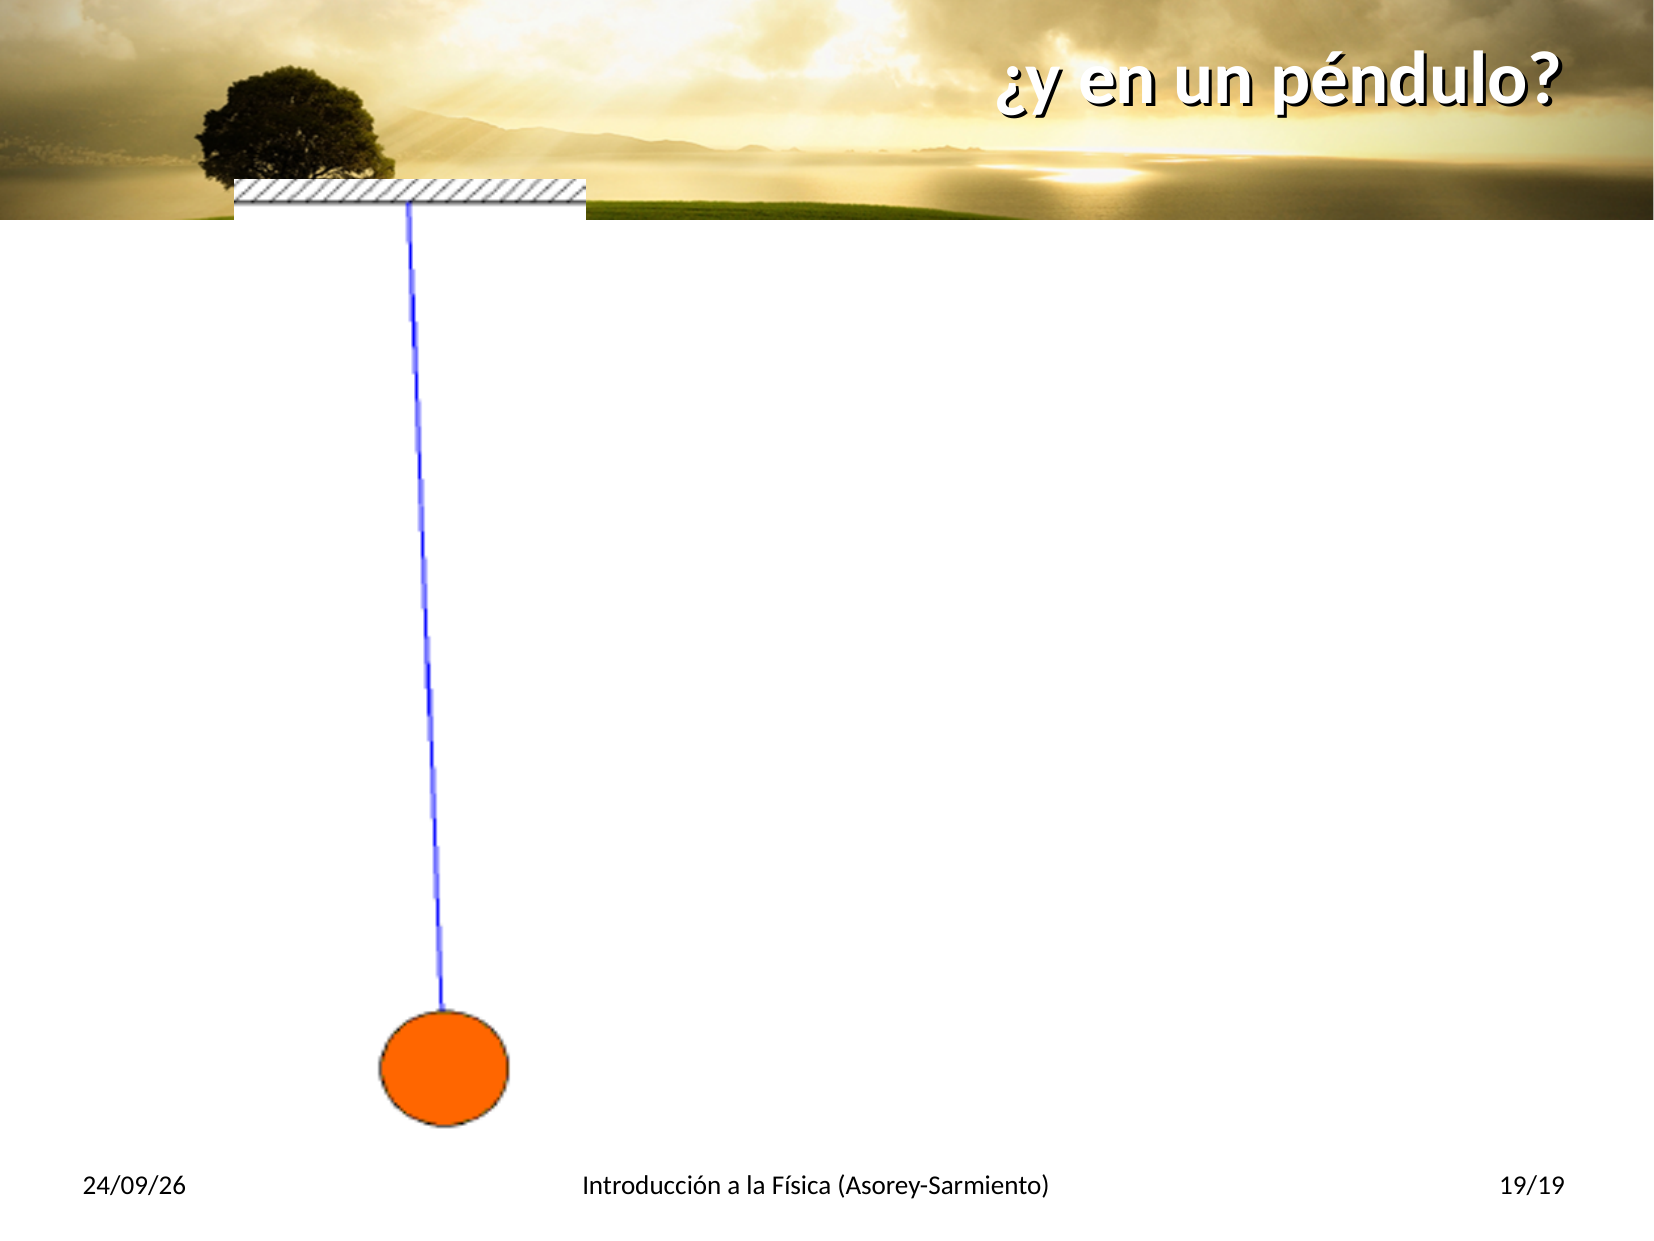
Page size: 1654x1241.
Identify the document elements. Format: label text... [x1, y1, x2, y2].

title ¿y en un péndulo? [75, 19, 1564, 151]
picture [0, 0, 1654, 1171]
